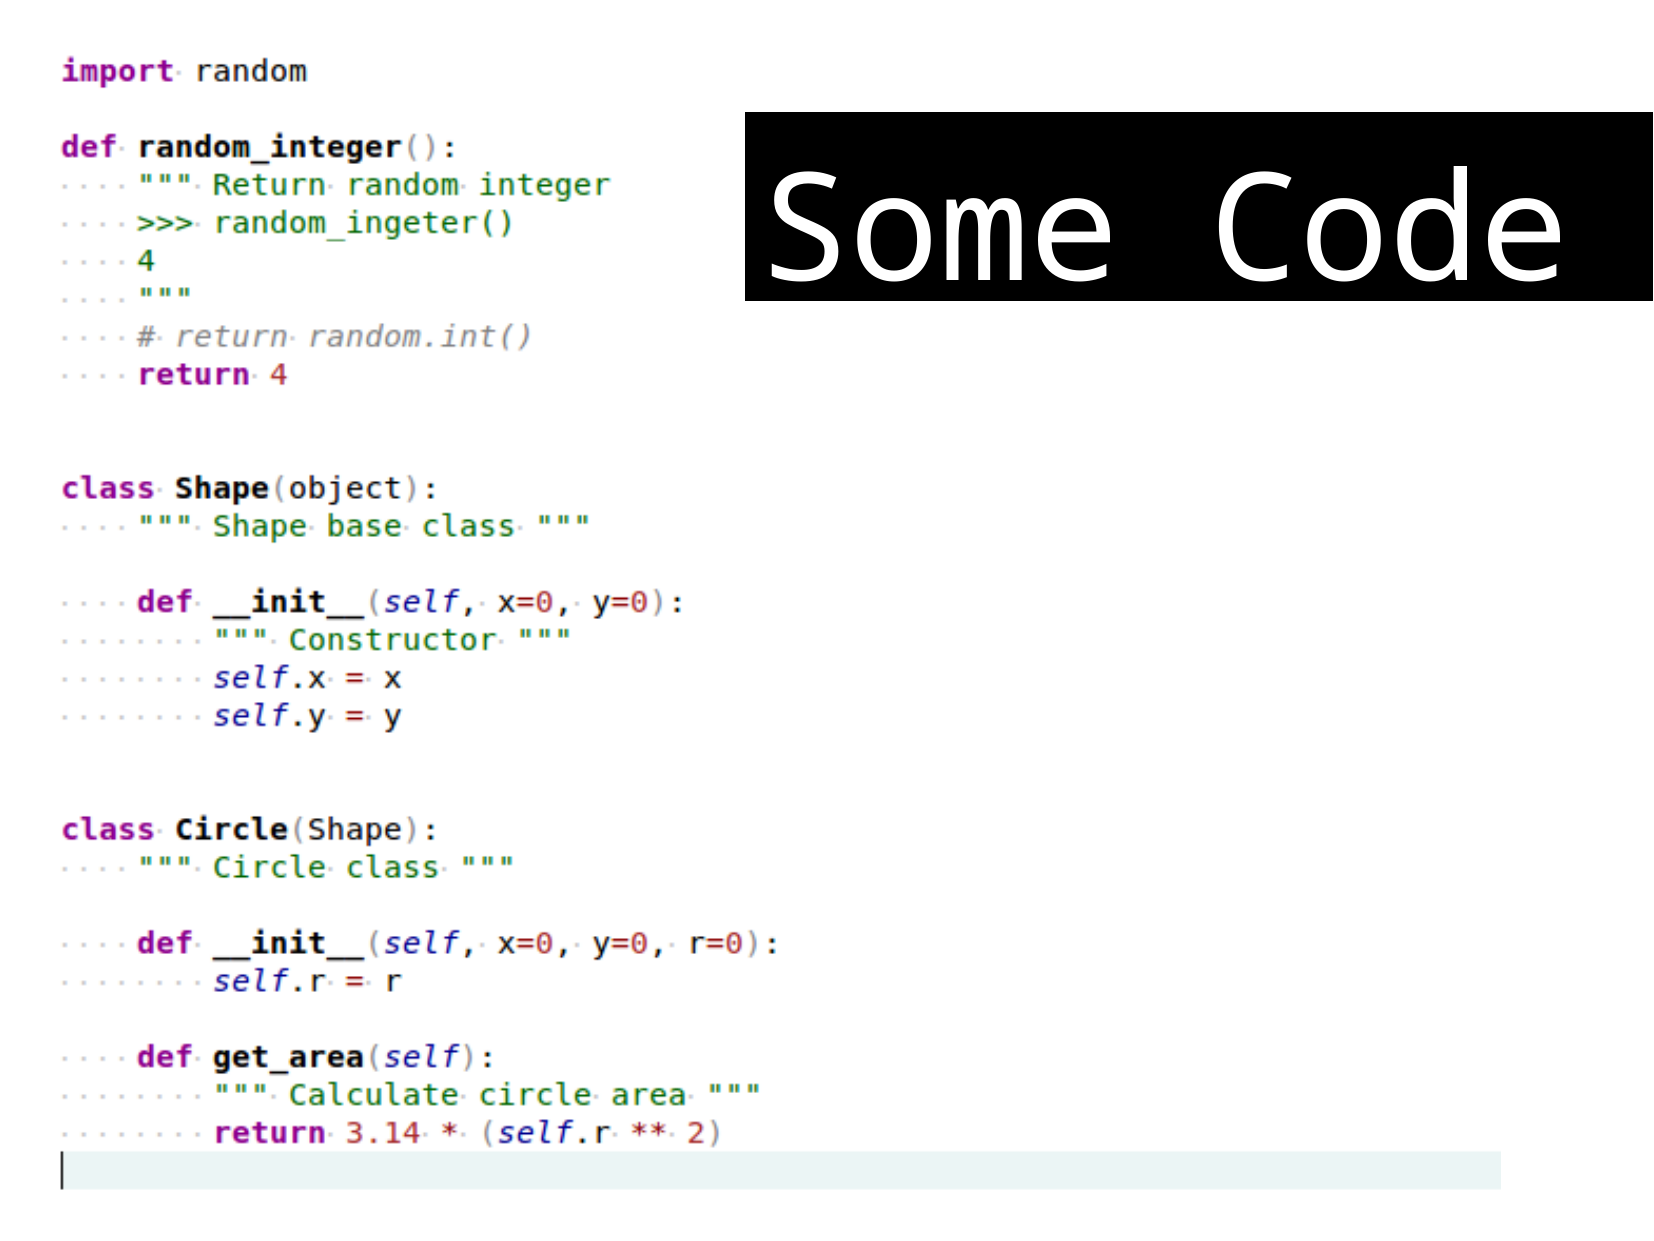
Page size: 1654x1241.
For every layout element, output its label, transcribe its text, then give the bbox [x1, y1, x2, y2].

picture [53, 46, 1501, 1193]
text_box Some Code [745, 112, 1608, 302]
text_box [1608, 112, 1653, 301]
